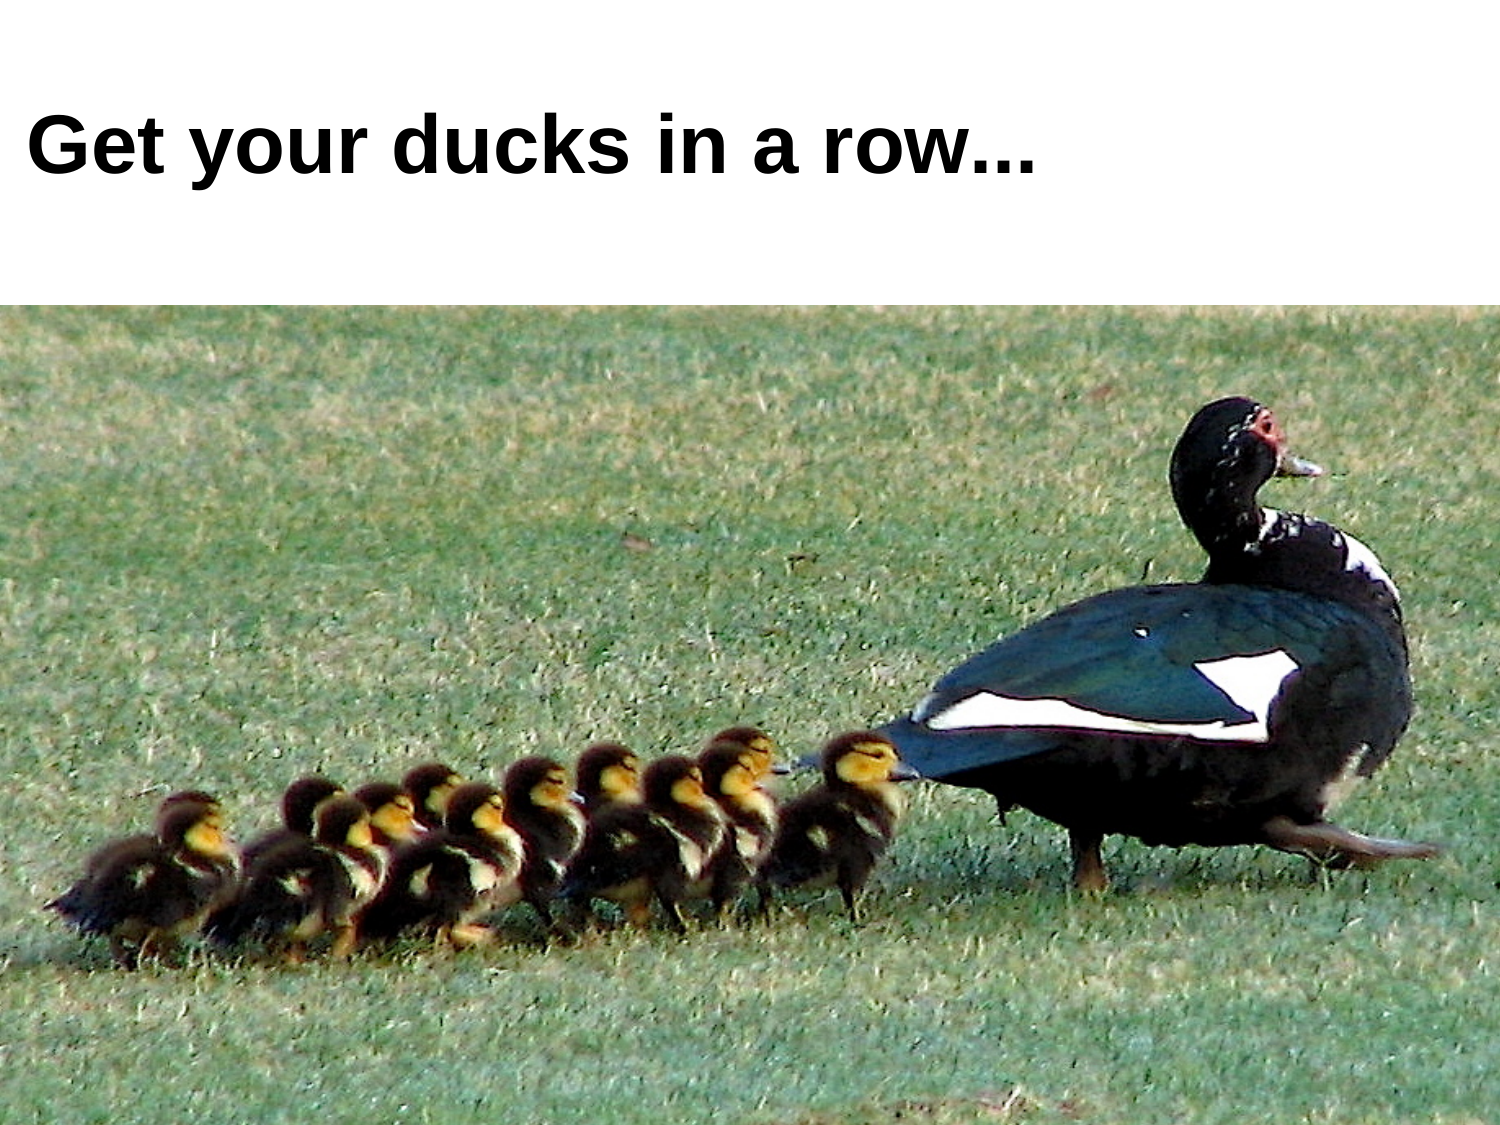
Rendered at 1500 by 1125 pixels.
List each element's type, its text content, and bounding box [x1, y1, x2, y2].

text_box Get your ducks in a row... [11, 82, 1163, 233]
picture [0, 305, 1500, 1125]
